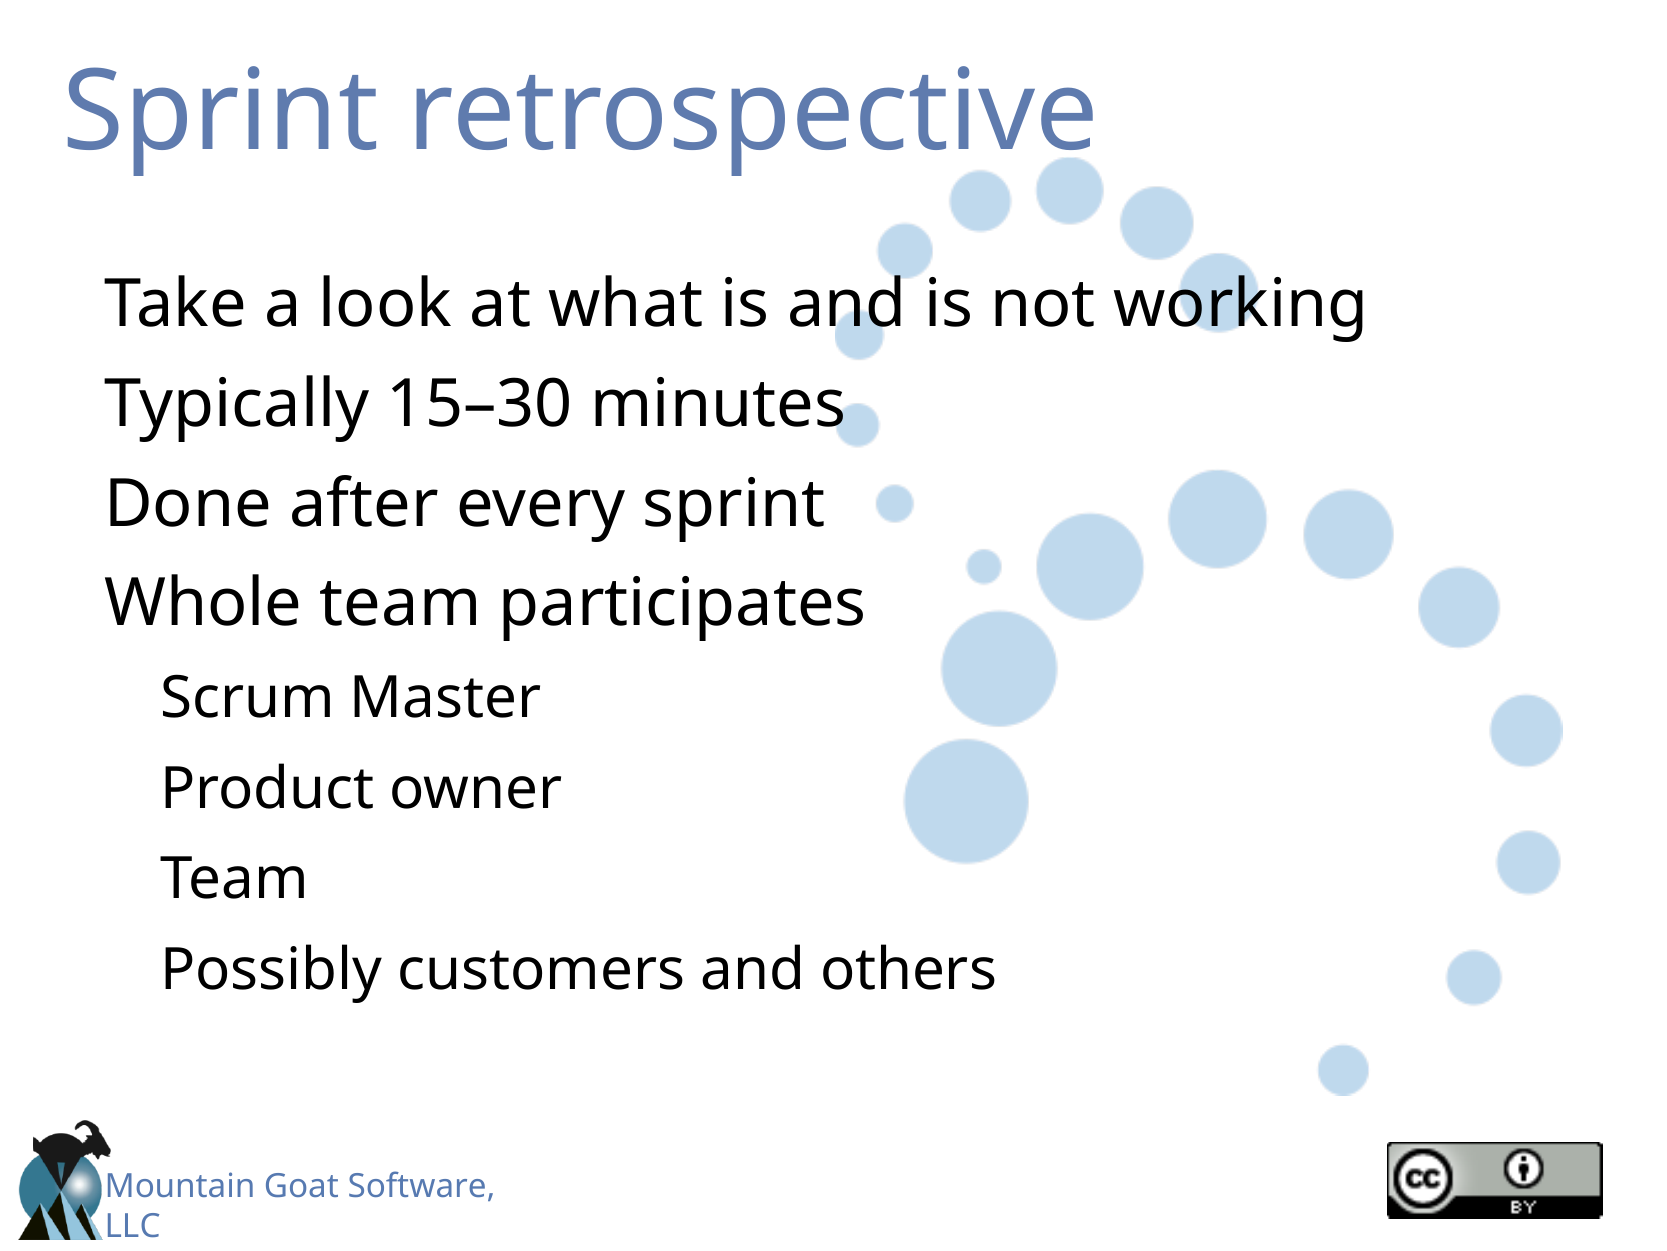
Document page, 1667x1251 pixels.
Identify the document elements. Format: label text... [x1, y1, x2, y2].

picture [1387, 1151, 1603, 1219]
list Take a look at what is and is not working Typically 15–30 minutes Done after every sprint Whole team participates Scrum Master Product owner Team Possibly customers and others [56, 262, 1609, 1151]
picture [835, 194, 1563, 262]
title Sprint retrospective [56, 18, 1609, 194]
picture [18, 1120, 111, 1240]
